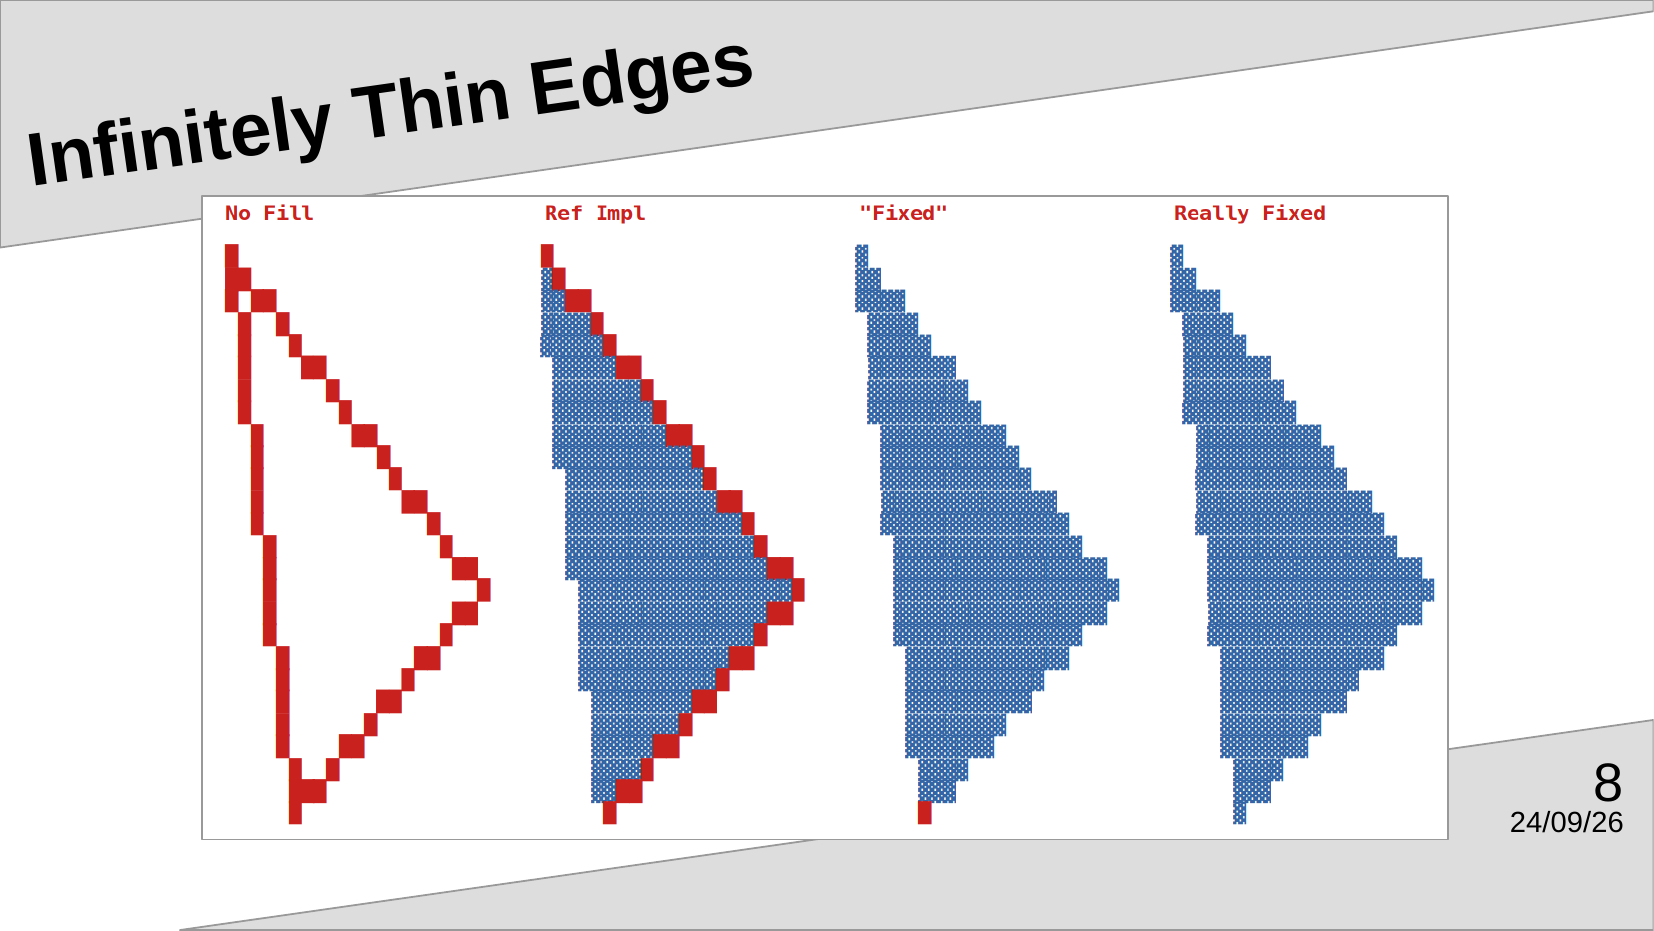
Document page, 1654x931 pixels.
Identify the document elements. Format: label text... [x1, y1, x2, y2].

picture [202, 197, 1447, 839]
title Infinitely Thin Edges [16, 0, 1501, 239]
